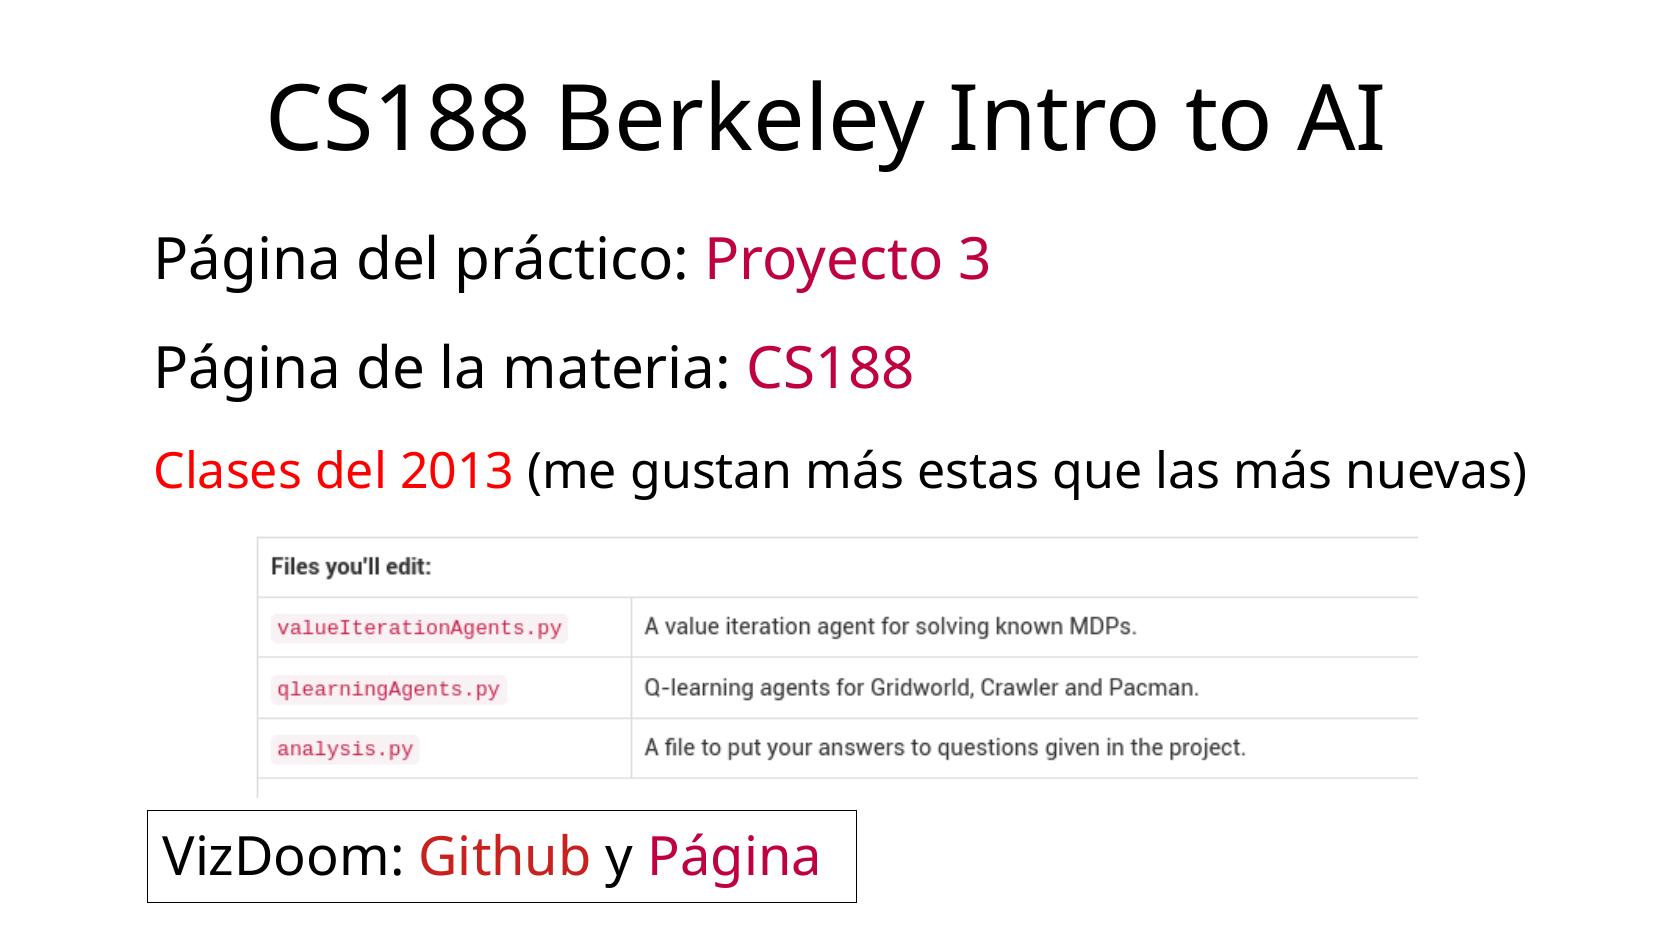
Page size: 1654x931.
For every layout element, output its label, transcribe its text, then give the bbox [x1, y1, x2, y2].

list Página del práctico: Proyecto 3 Página de la materia: CS188 Clases del 2013 (me gustan más estas que las más nuevas) [82, 217, 1571, 650]
text_box VizDoom: Github y Página [147, 810, 857, 903]
picture [207, 526, 1418, 798]
title CS188 Berkeley Intro to AI [82, 37, 1571, 193]
